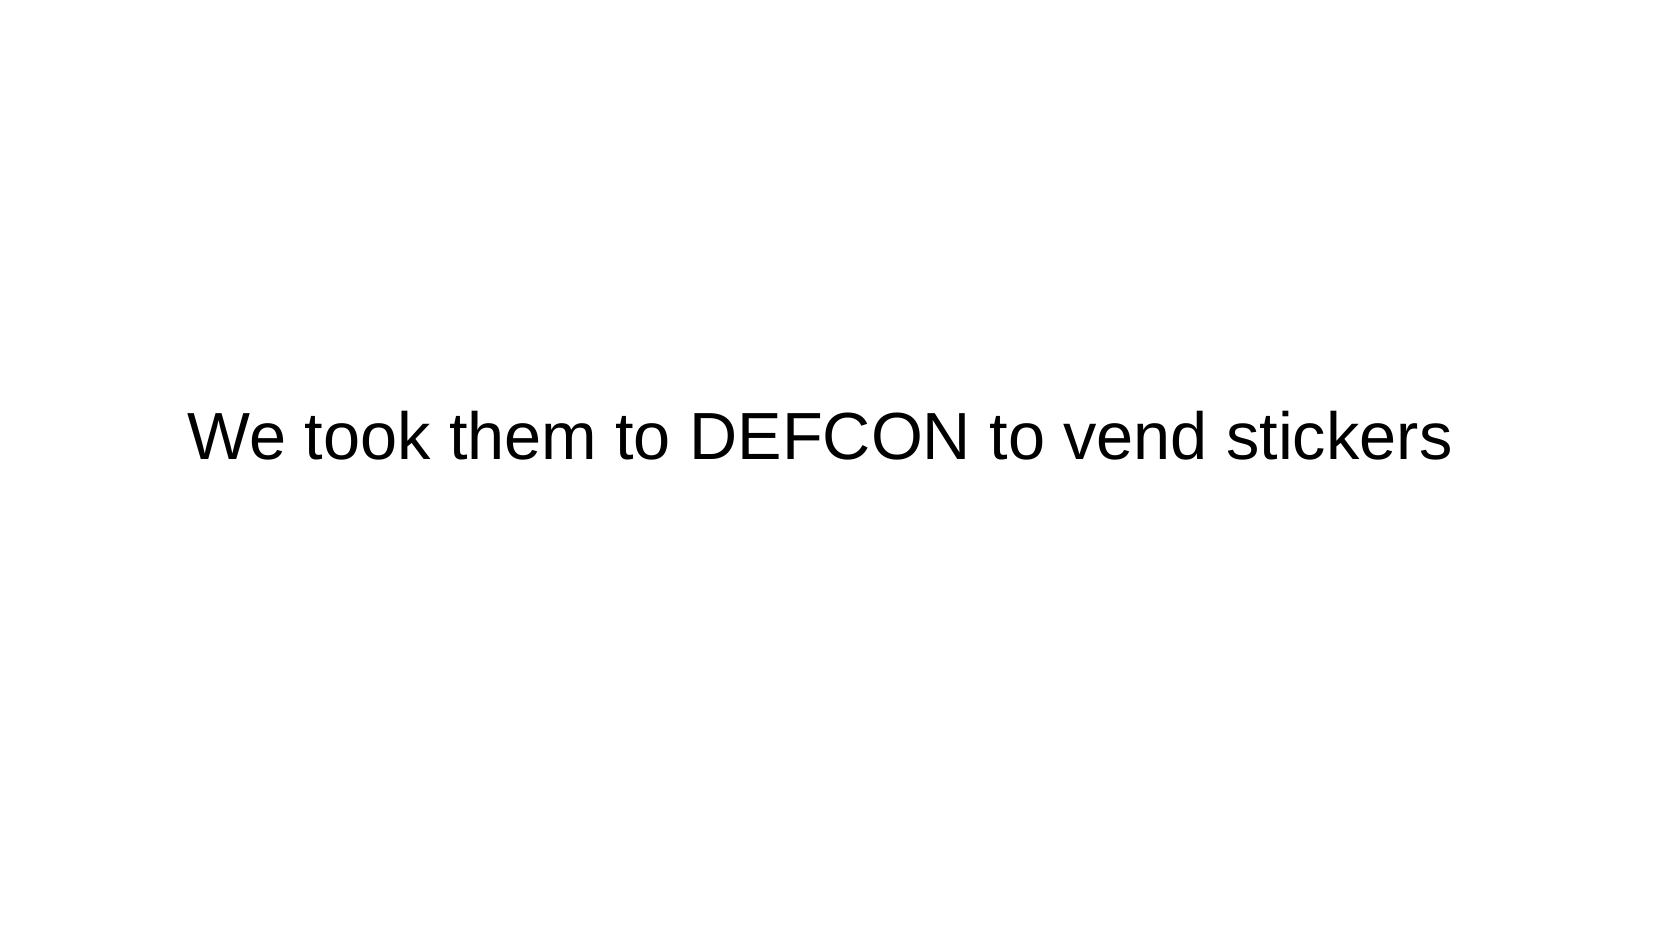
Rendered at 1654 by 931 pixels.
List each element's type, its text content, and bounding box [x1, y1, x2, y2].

subtitle We took them to DEFCON to vend stickers [76, 76, 1565, 797]
